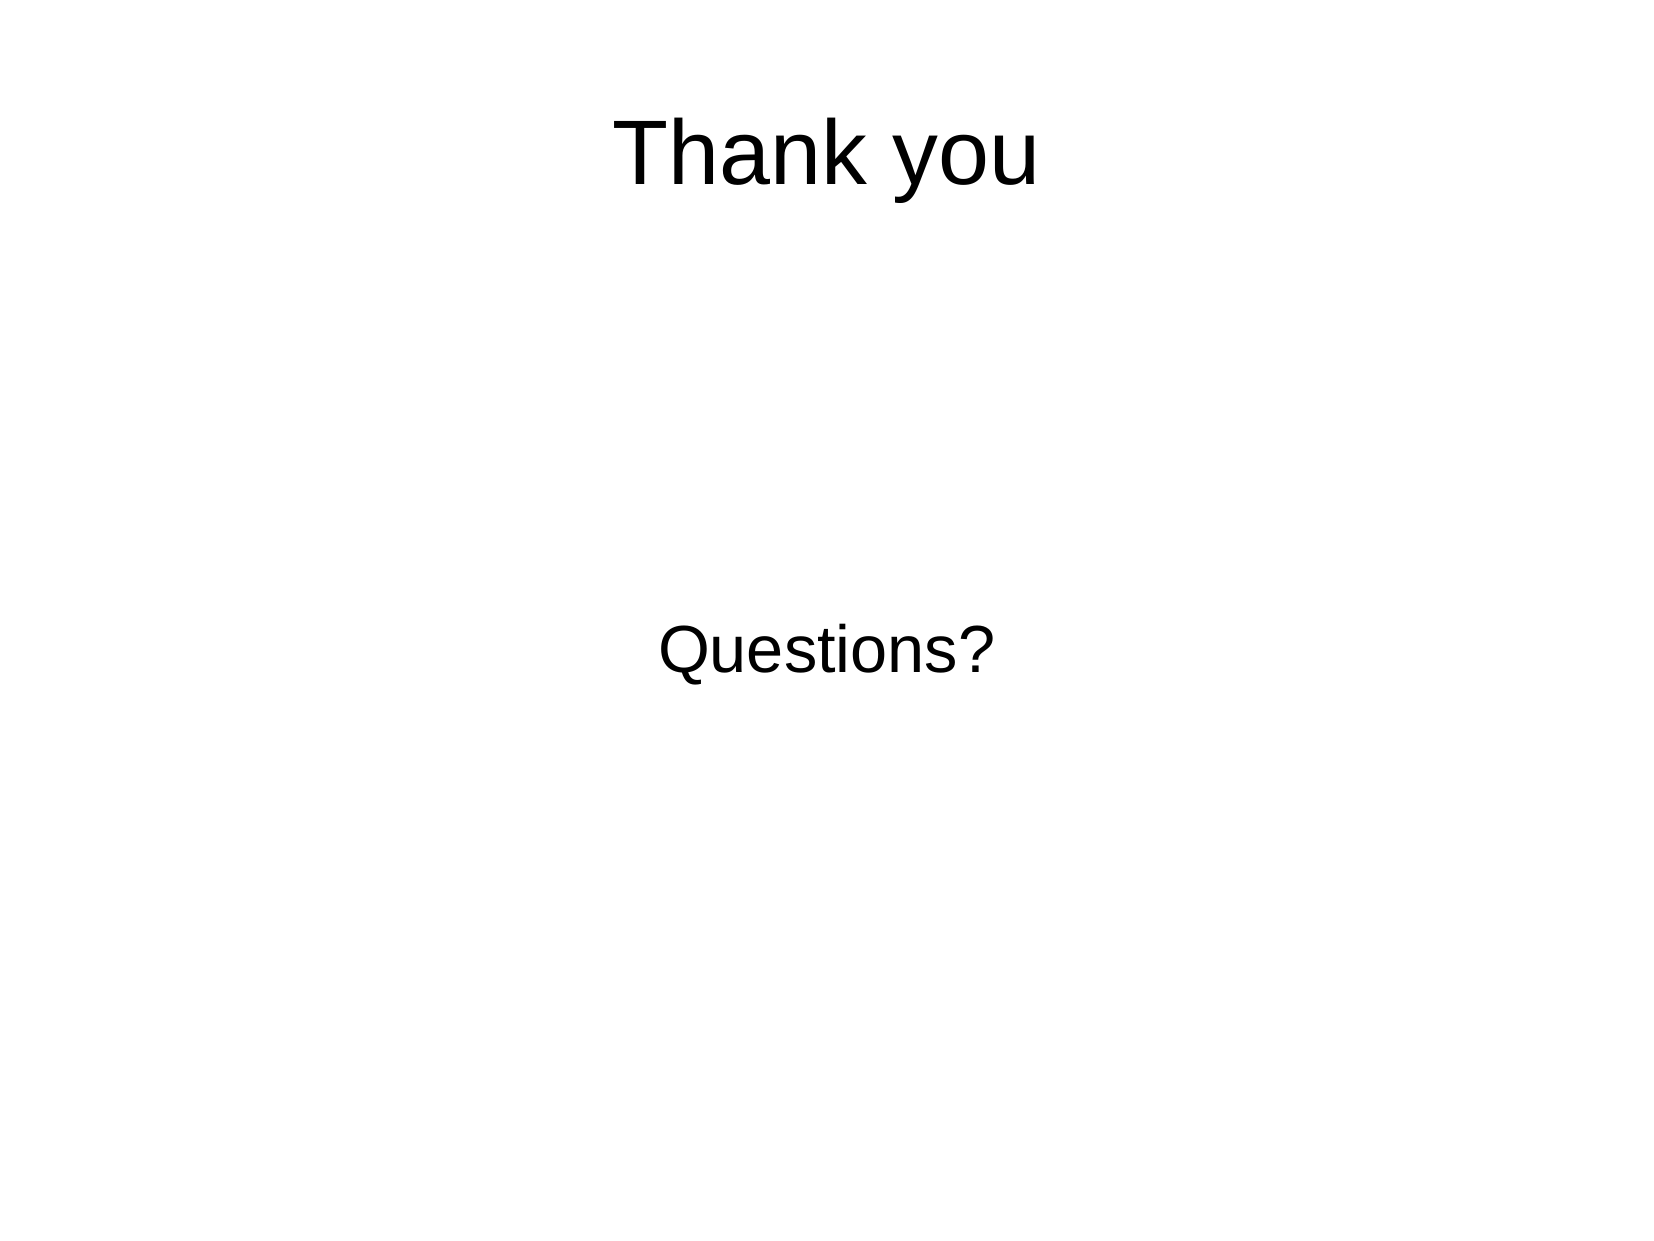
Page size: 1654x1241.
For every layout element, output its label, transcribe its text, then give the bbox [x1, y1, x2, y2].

subtitle Questions? [82, 290, 1571, 1010]
title Thank you [82, 49, 1571, 257]
